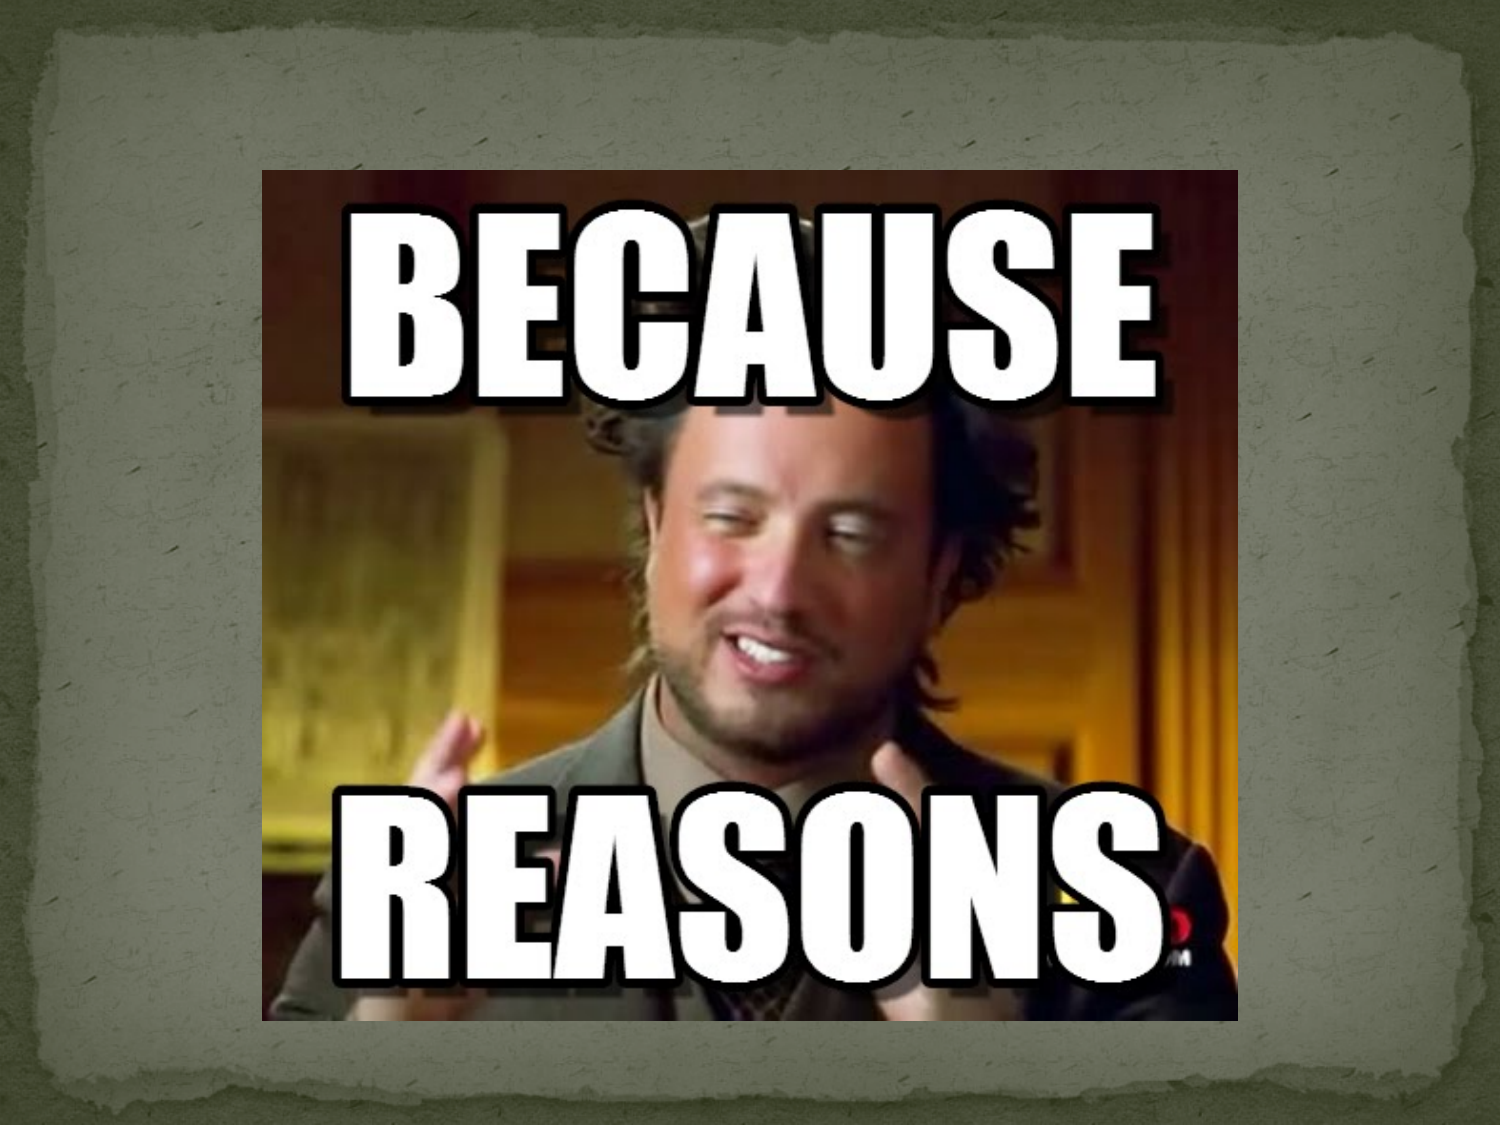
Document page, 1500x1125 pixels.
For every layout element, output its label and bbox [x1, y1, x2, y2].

picture [0, 0, 1500, 1125]
title [75, 24, 1425, 225]
